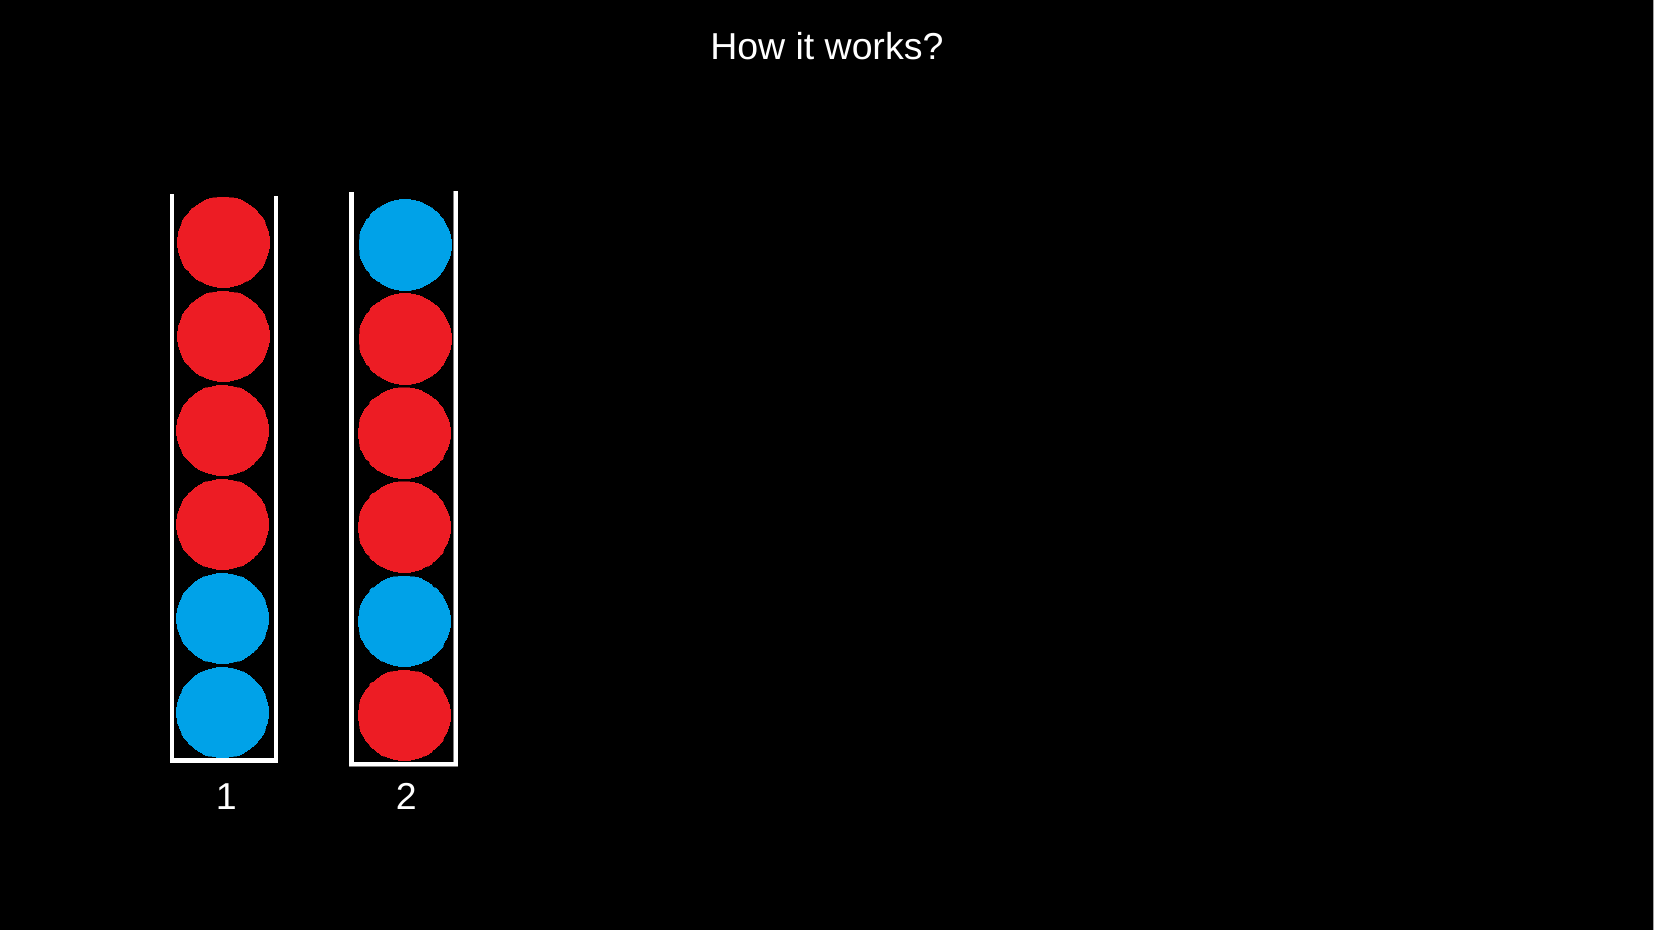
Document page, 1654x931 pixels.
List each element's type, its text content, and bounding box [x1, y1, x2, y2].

picture [150, 176, 485, 788]
text_box 2 [381, 768, 457, 826]
text_box 1 [201, 768, 277, 826]
text_box How it works? [0, 18, 1654, 76]
